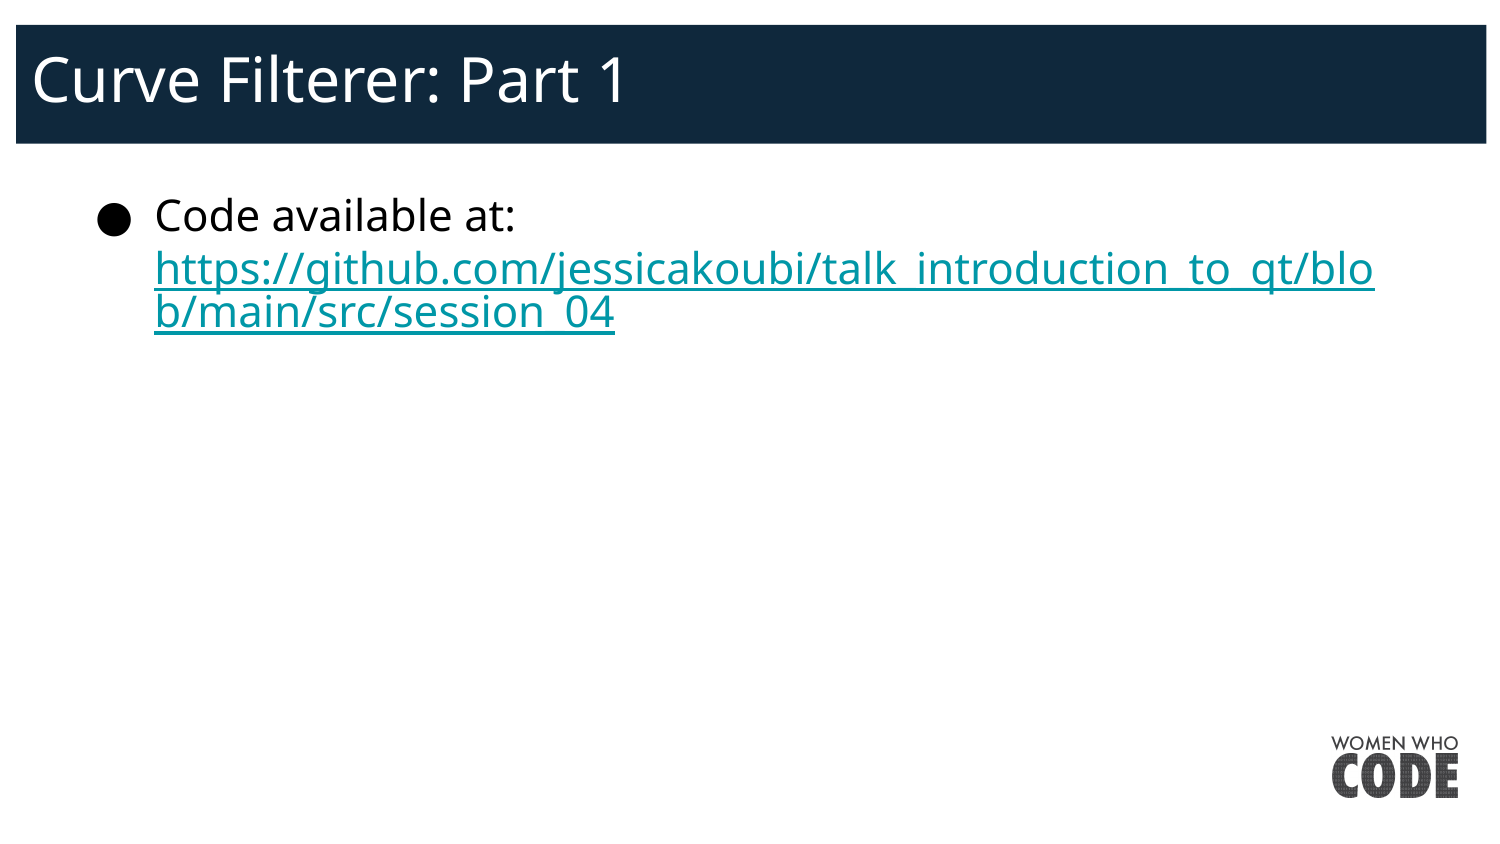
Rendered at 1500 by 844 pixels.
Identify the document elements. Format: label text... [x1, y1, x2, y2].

title Code available at: https://github.com/jessicakoubi/talk_introduction_to_qt/blob/main/src/session_04 [64, 172, 1400, 775]
picture [1331, 735, 1458, 798]
text_box Curve Filterer: Part 1 [16, 24, 1487, 144]
